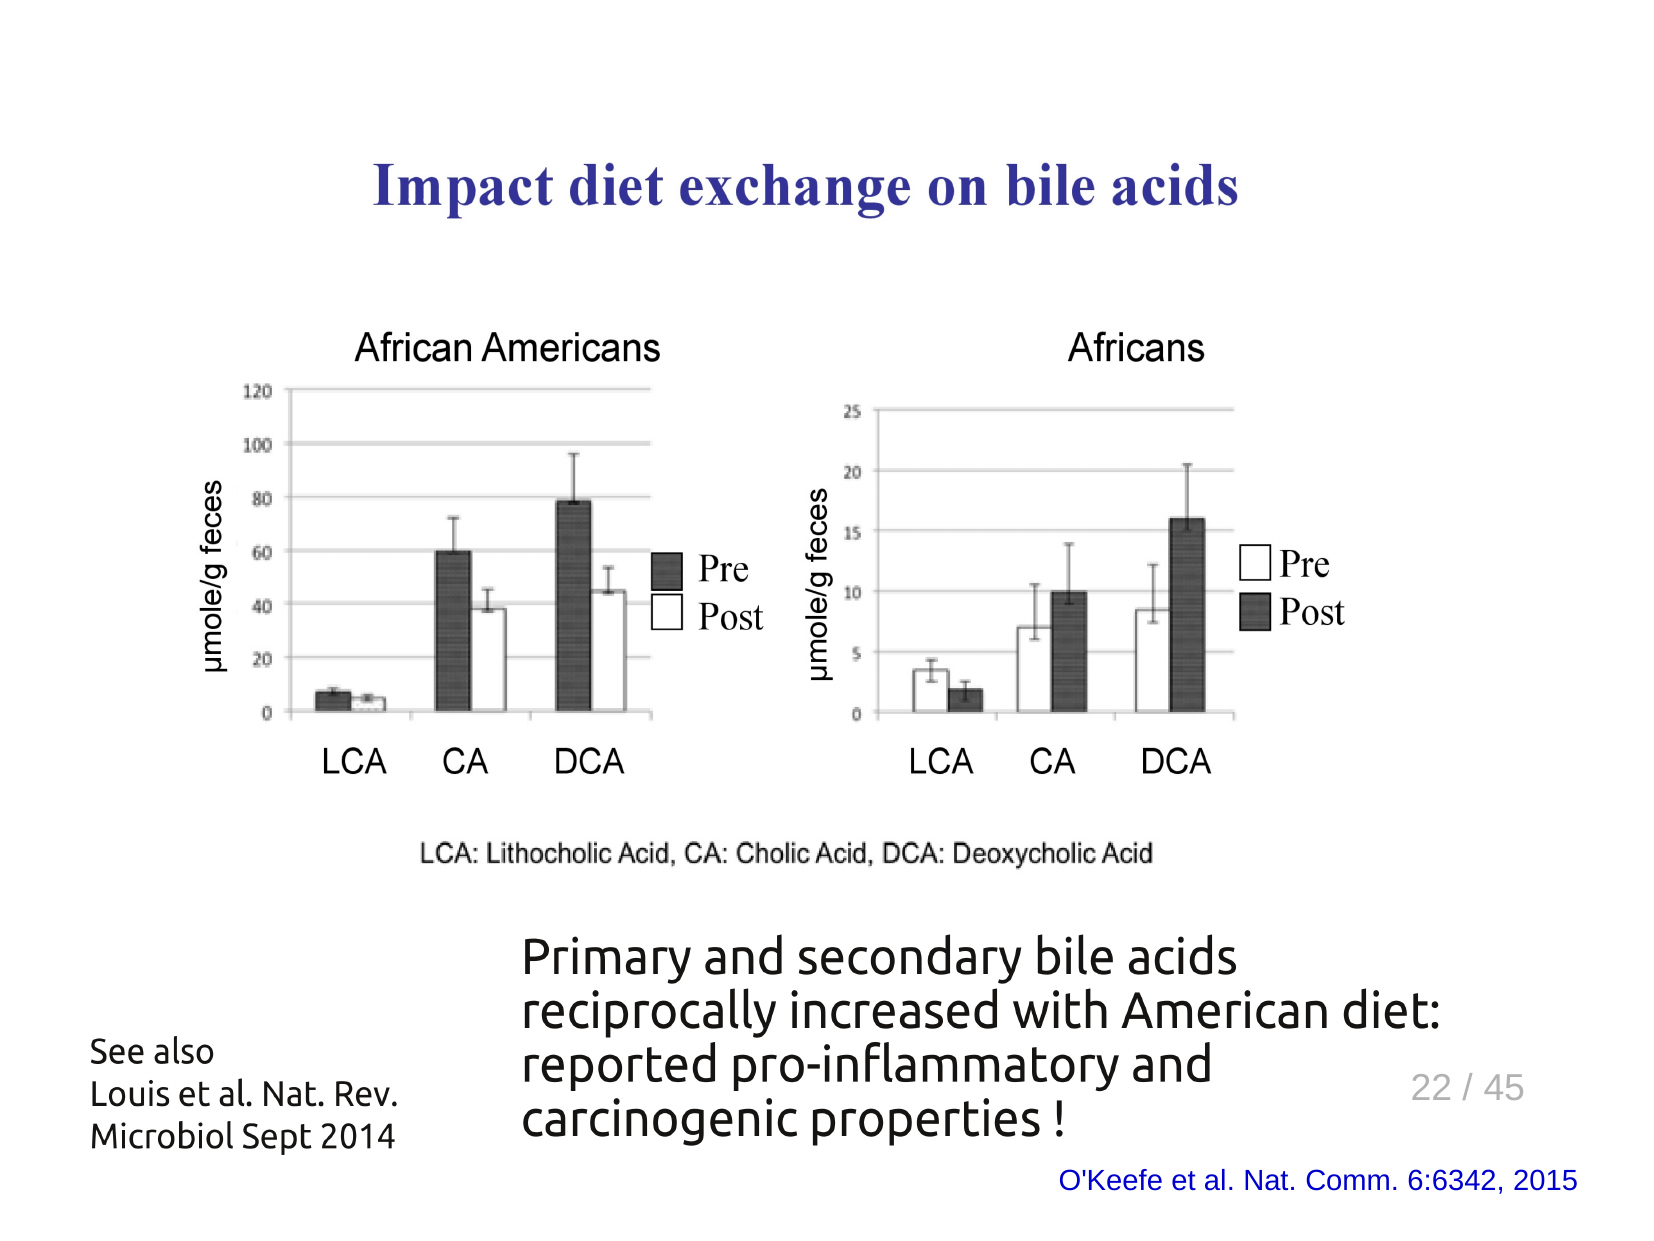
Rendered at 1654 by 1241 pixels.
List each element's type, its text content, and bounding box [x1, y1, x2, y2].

text_box O'Keefe et al. Nat. Comm. 6:6342, 2015 [1045, 1154, 1631, 1241]
picture [52, 45, 1631, 1215]
text_box <number> / 45 [1395, 1059, 1654, 1122]
